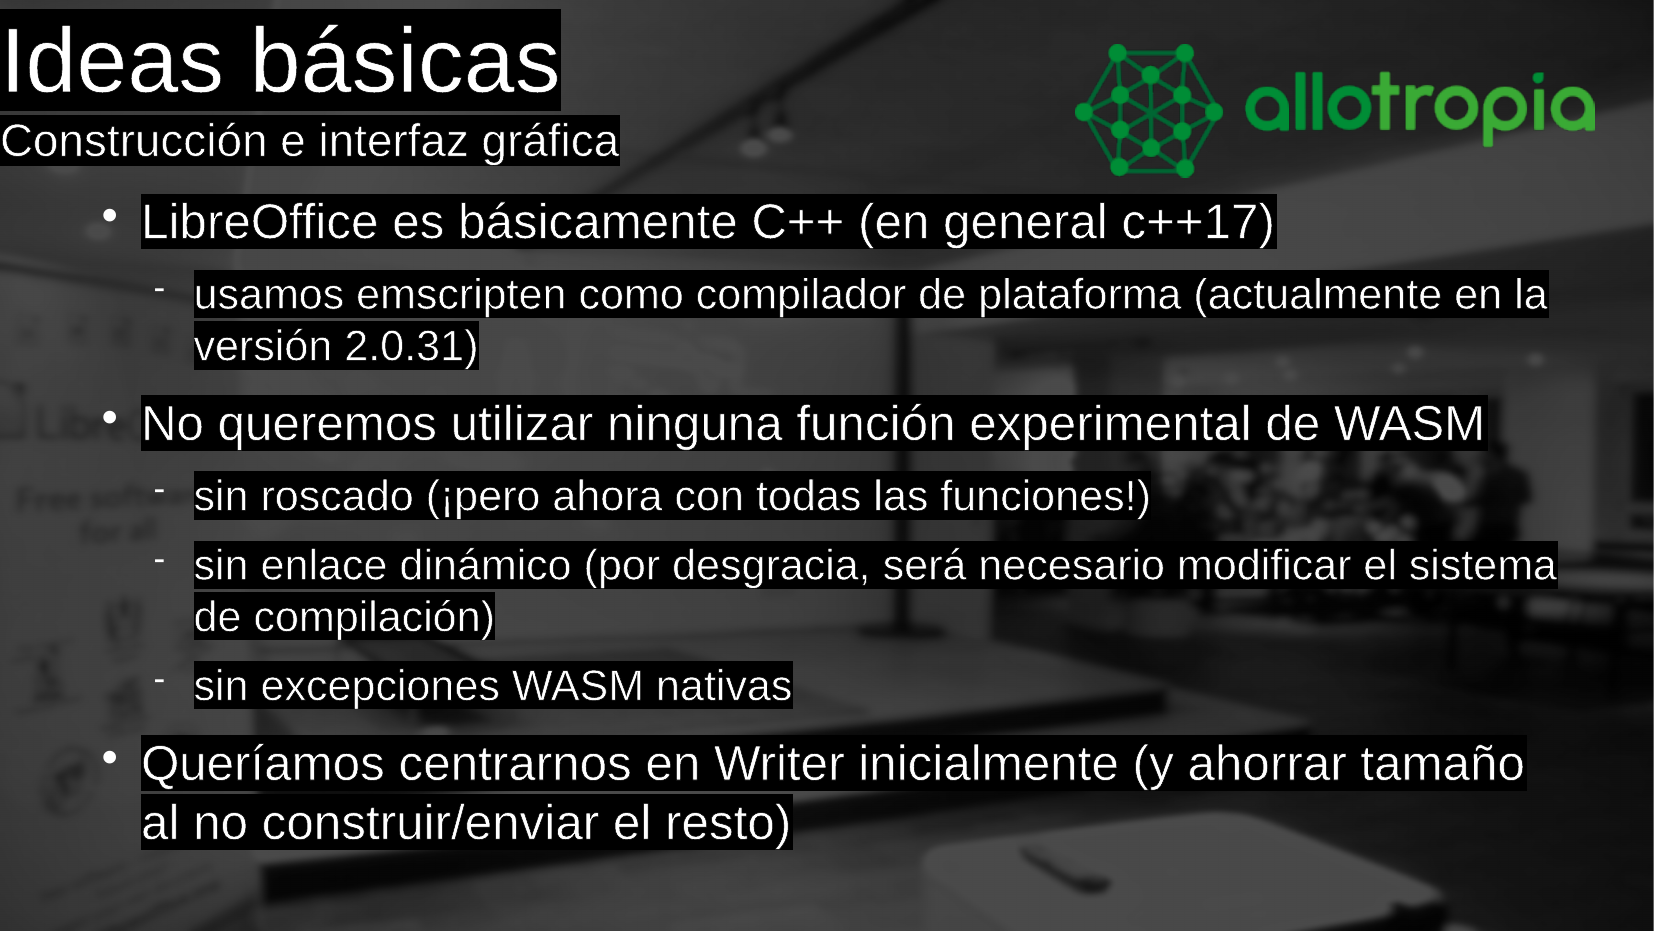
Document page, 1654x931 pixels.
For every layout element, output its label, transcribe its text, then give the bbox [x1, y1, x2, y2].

picture [0, 0, 1654, 931]
title Ideas básicas Construcción e interfaz gráfica [0, 5, 1152, 160]
list LibreOffice es básicamente C++ (en general c++17) usamos emscripten como compilador de plataforma (actualmente en la versión 2.0.31) No queremos utilizar ninguna función experimental de WASM sin roscado (¡pero ahora con todas las funciones!) sin enlace dinámico (por desgracia, será necesario modificar el sistema de compilación) sin excepciones WASM nativas Queríamos centrarnos en Writer inicialmente (y ahorrar tamaño al no construir/enviar el resto) [88, 188, 1565, 863]
